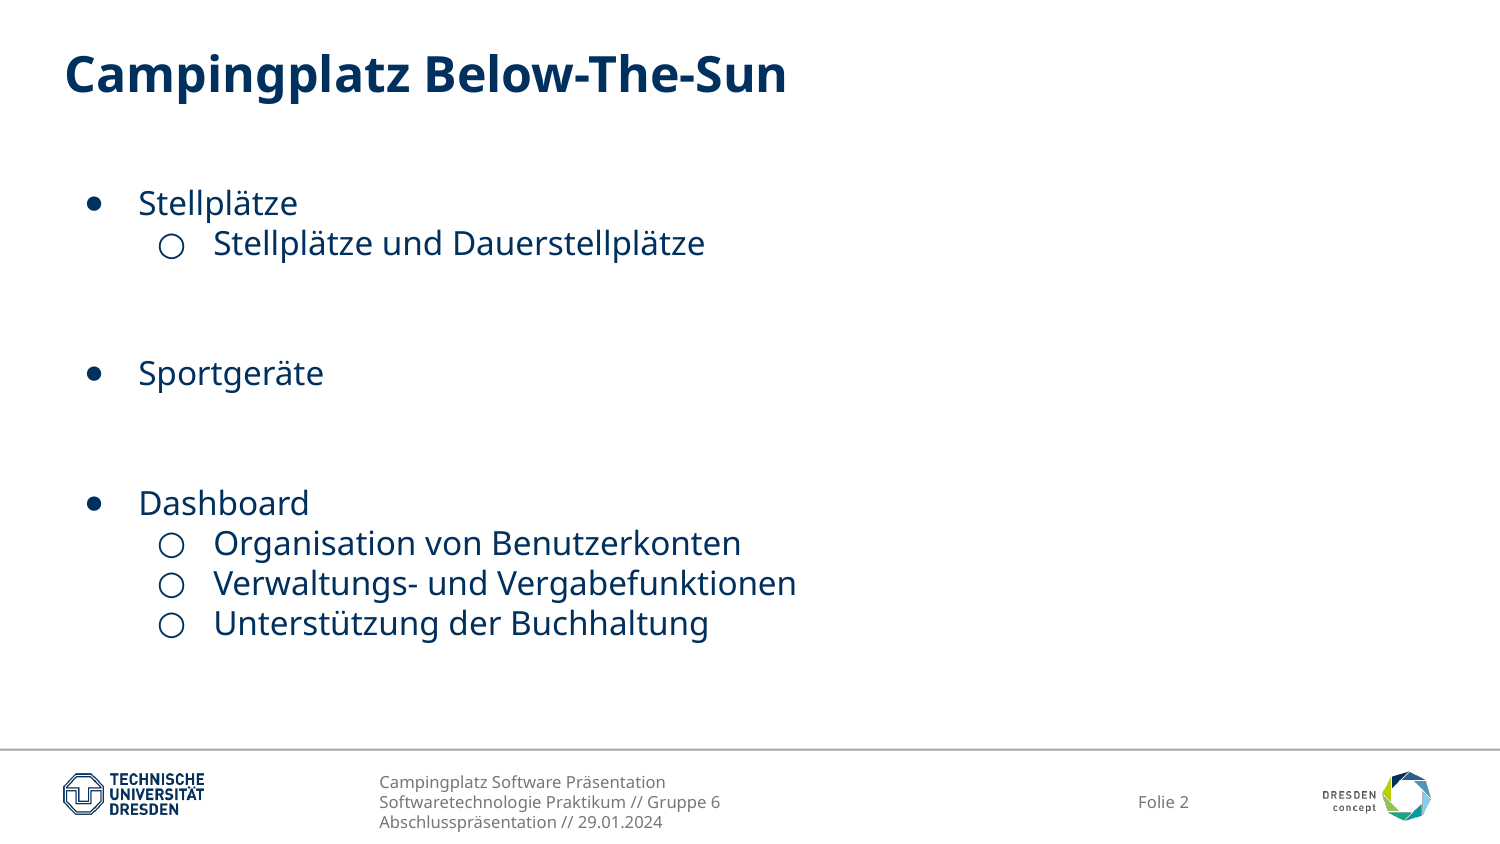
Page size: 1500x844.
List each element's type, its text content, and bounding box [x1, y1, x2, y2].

list Stellplätze Stellplätze und Dauerstellplätze Sportgeräte Dashboard Organisation von Benutzerkonten Verwaltungs- und Vergabefunktionen Unterstützung der Buchhaltung [63, 182, 1437, 706]
picture [63, 773, 204, 815]
picture [1323, 771, 1431, 821]
title Campingplatz Below-The-Sun [64, 42, 1437, 142]
